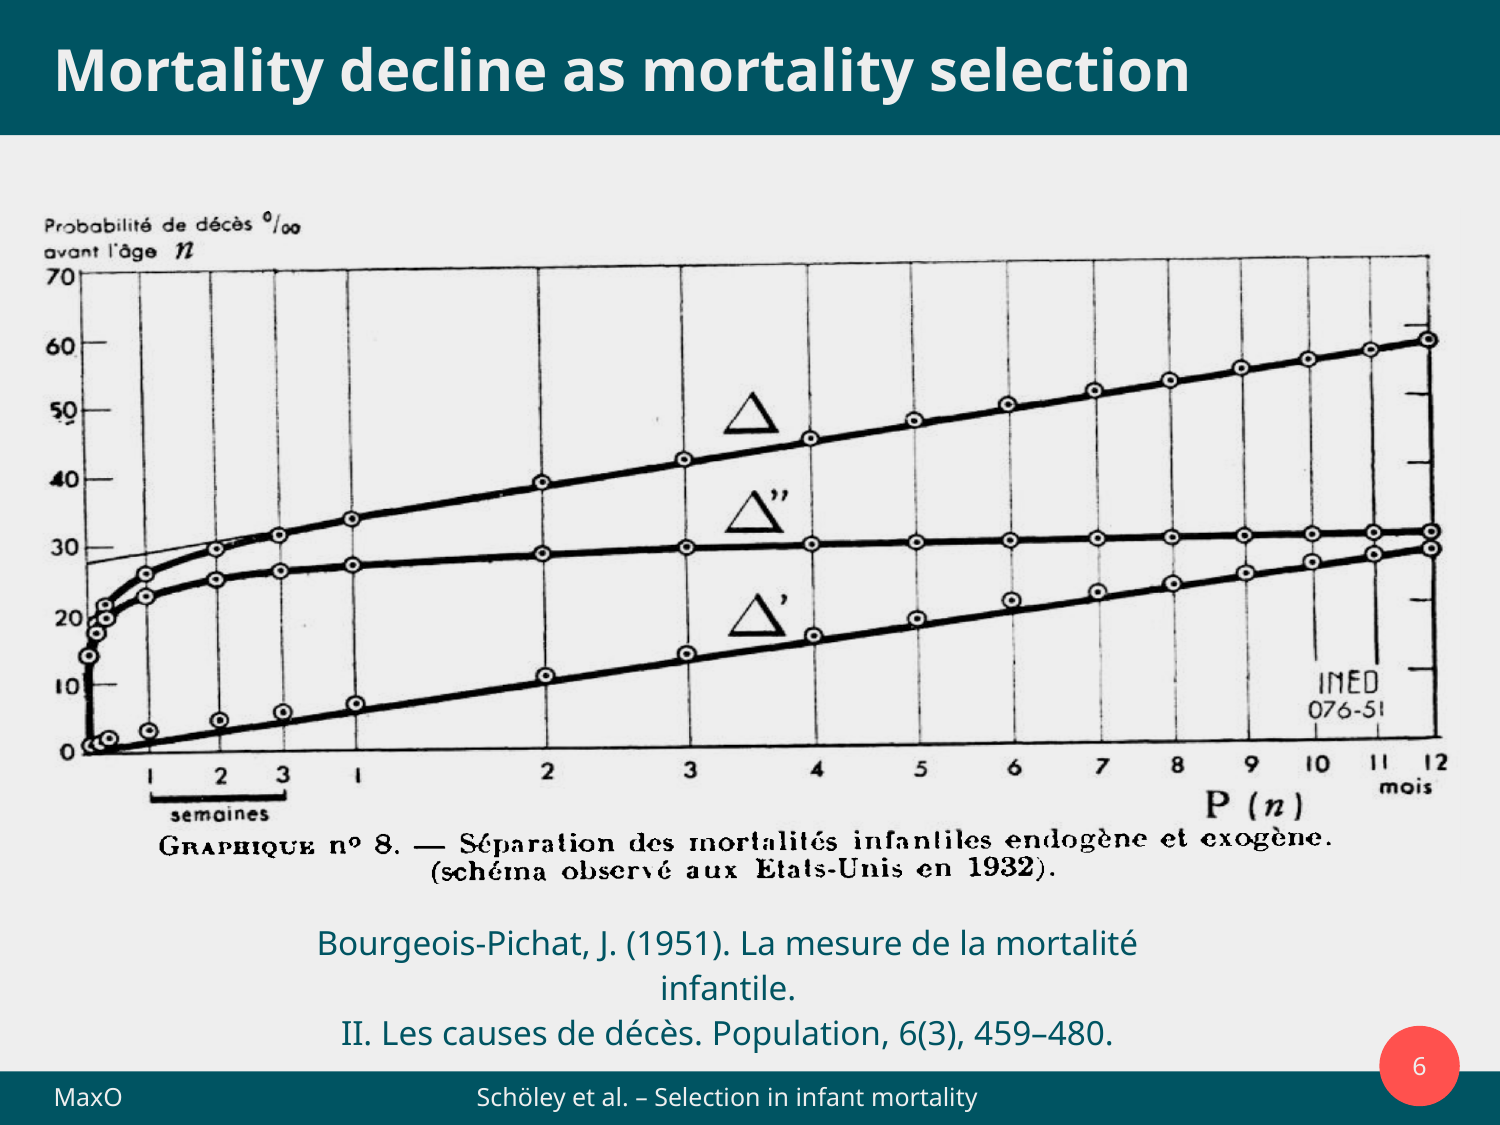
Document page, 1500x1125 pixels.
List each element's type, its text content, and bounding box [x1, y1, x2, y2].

text_box Bourgeois-Pichat, J. (1951). La mesure de la mortalité infantile. II. Les causes de décès. Population, 6(3), 459–480. [301, 912, 1199, 1015]
title Mortality decline as mortality selection [53, 0, 1447, 141]
picture [39, 208, 1461, 884]
